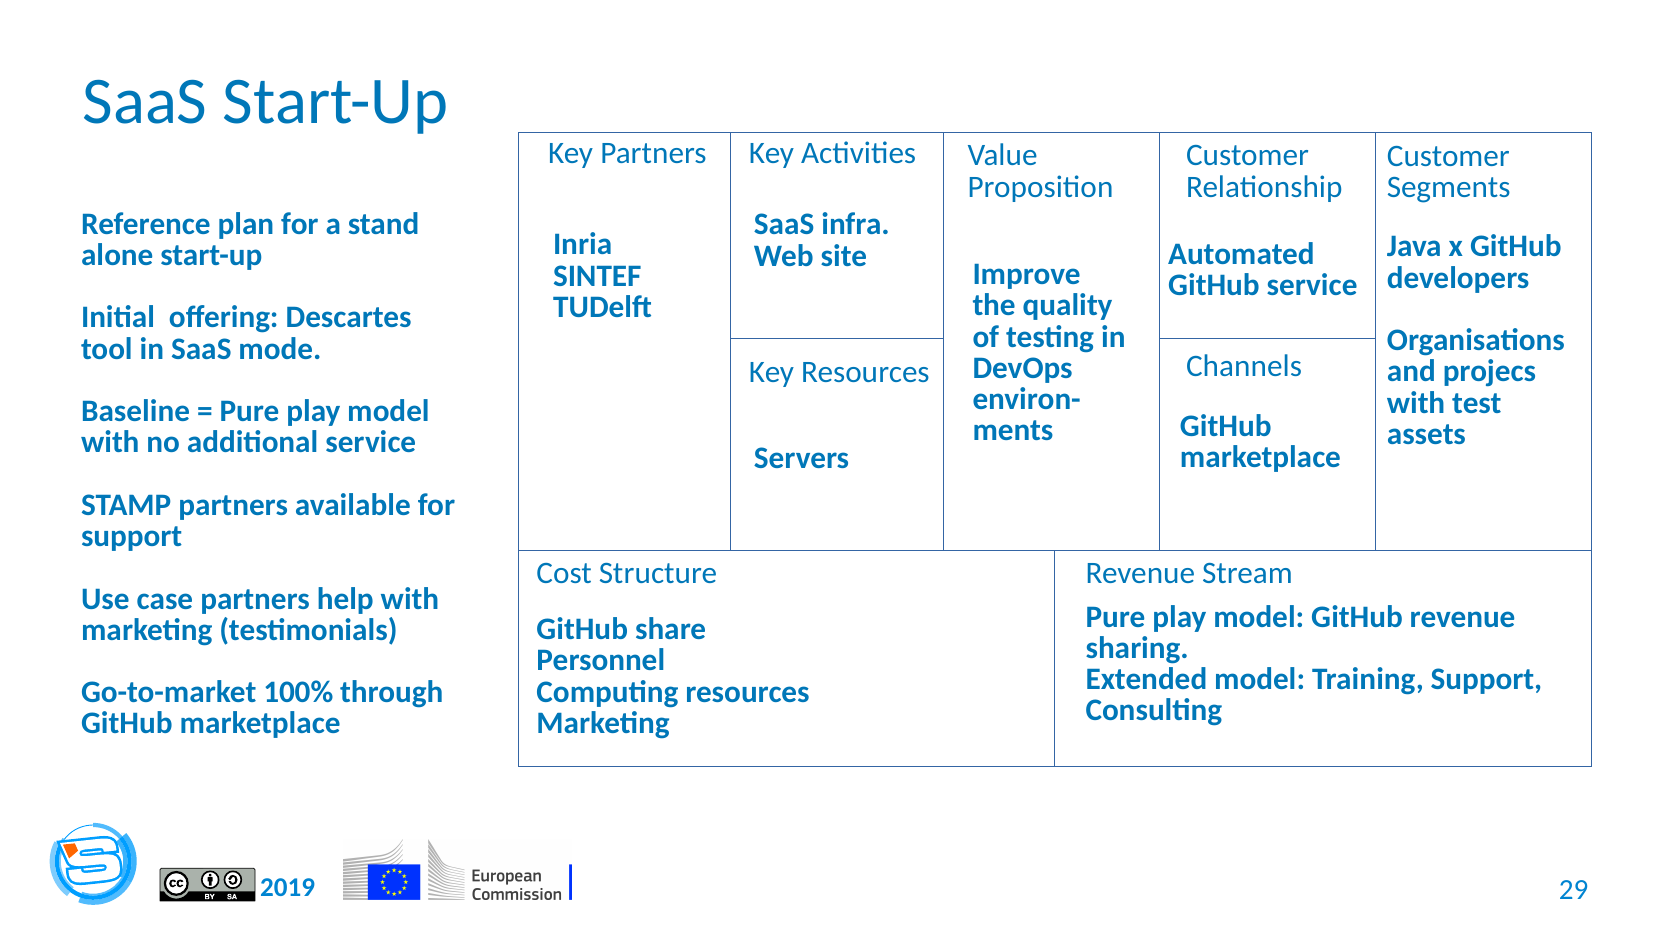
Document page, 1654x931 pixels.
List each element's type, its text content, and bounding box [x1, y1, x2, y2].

text_box Cost Structure [527, 552, 727, 599]
text_box SaaS infra. Web site [744, 190, 920, 295]
text_box Revenue Stream [1076, 552, 1303, 596]
text_box Customer Relationship [1177, 134, 1353, 213]
text_box Java x GitHub developers Organisations and projecs with test assets [1377, 225, 1595, 522]
text_box Servers [744, 408, 920, 514]
text_box Inria SINTEF TUDelft [544, 223, 719, 333]
text_box GitHub marketplace [1171, 389, 1364, 499]
text_box GitHub share Personnel Computing resources Marketing [527, 608, 1015, 749]
text_box Value Proposition [958, 134, 1123, 213]
text_box [518, 132, 1592, 767]
text_box Customer Segments [1377, 135, 1520, 213]
title SaaS Start-Up [82, 73, 1563, 145]
picture [343, 839, 572, 900]
text_box Channels [1177, 345, 1312, 389]
text_box Reference plan for a stand alone start-up Initial offering: Descartes tool in SaaS mode. Baseline = Pure play model with no additional service STAMP partners available for support Use case partners help with marketing (testimonials) Go-to-market 100% through GitHub marketplace [72, 203, 467, 812]
text_box Pure play model: GitHub revenue sharing. Extended model: Training, Support, Consulting [1076, 596, 1560, 737]
text_box Key Partners [539, 132, 717, 179]
text_box Key Resources [740, 351, 940, 398]
text_box Key Activities [740, 132, 926, 179]
text_box Automated GitHub service [1159, 217, 1376, 327]
text_box Improve the quality of testing in DevOps environ-ments [963, 253, 1138, 456]
